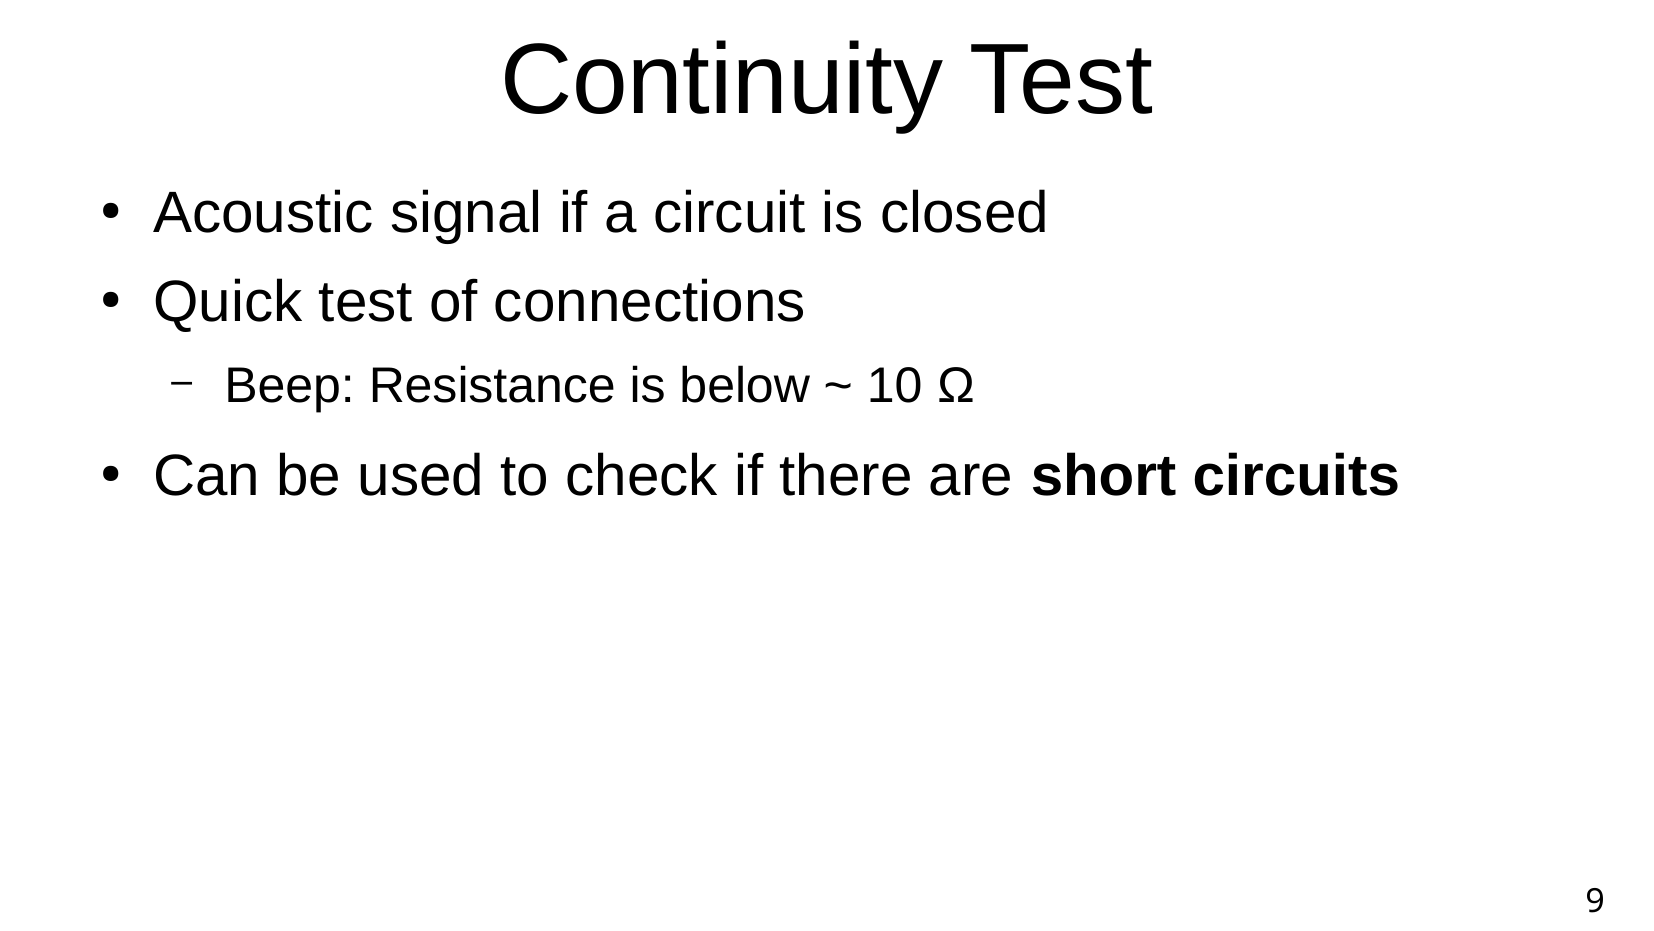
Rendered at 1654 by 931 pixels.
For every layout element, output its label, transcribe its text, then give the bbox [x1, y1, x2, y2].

title Continuity Test [82, 1, 1571, 157]
list Acoustic signal if a circuit is closed Quick test of connections Beep: Resistance is below ~ 10 Ω Can be used to check if there are short circuits [82, 180, 1571, 811]
